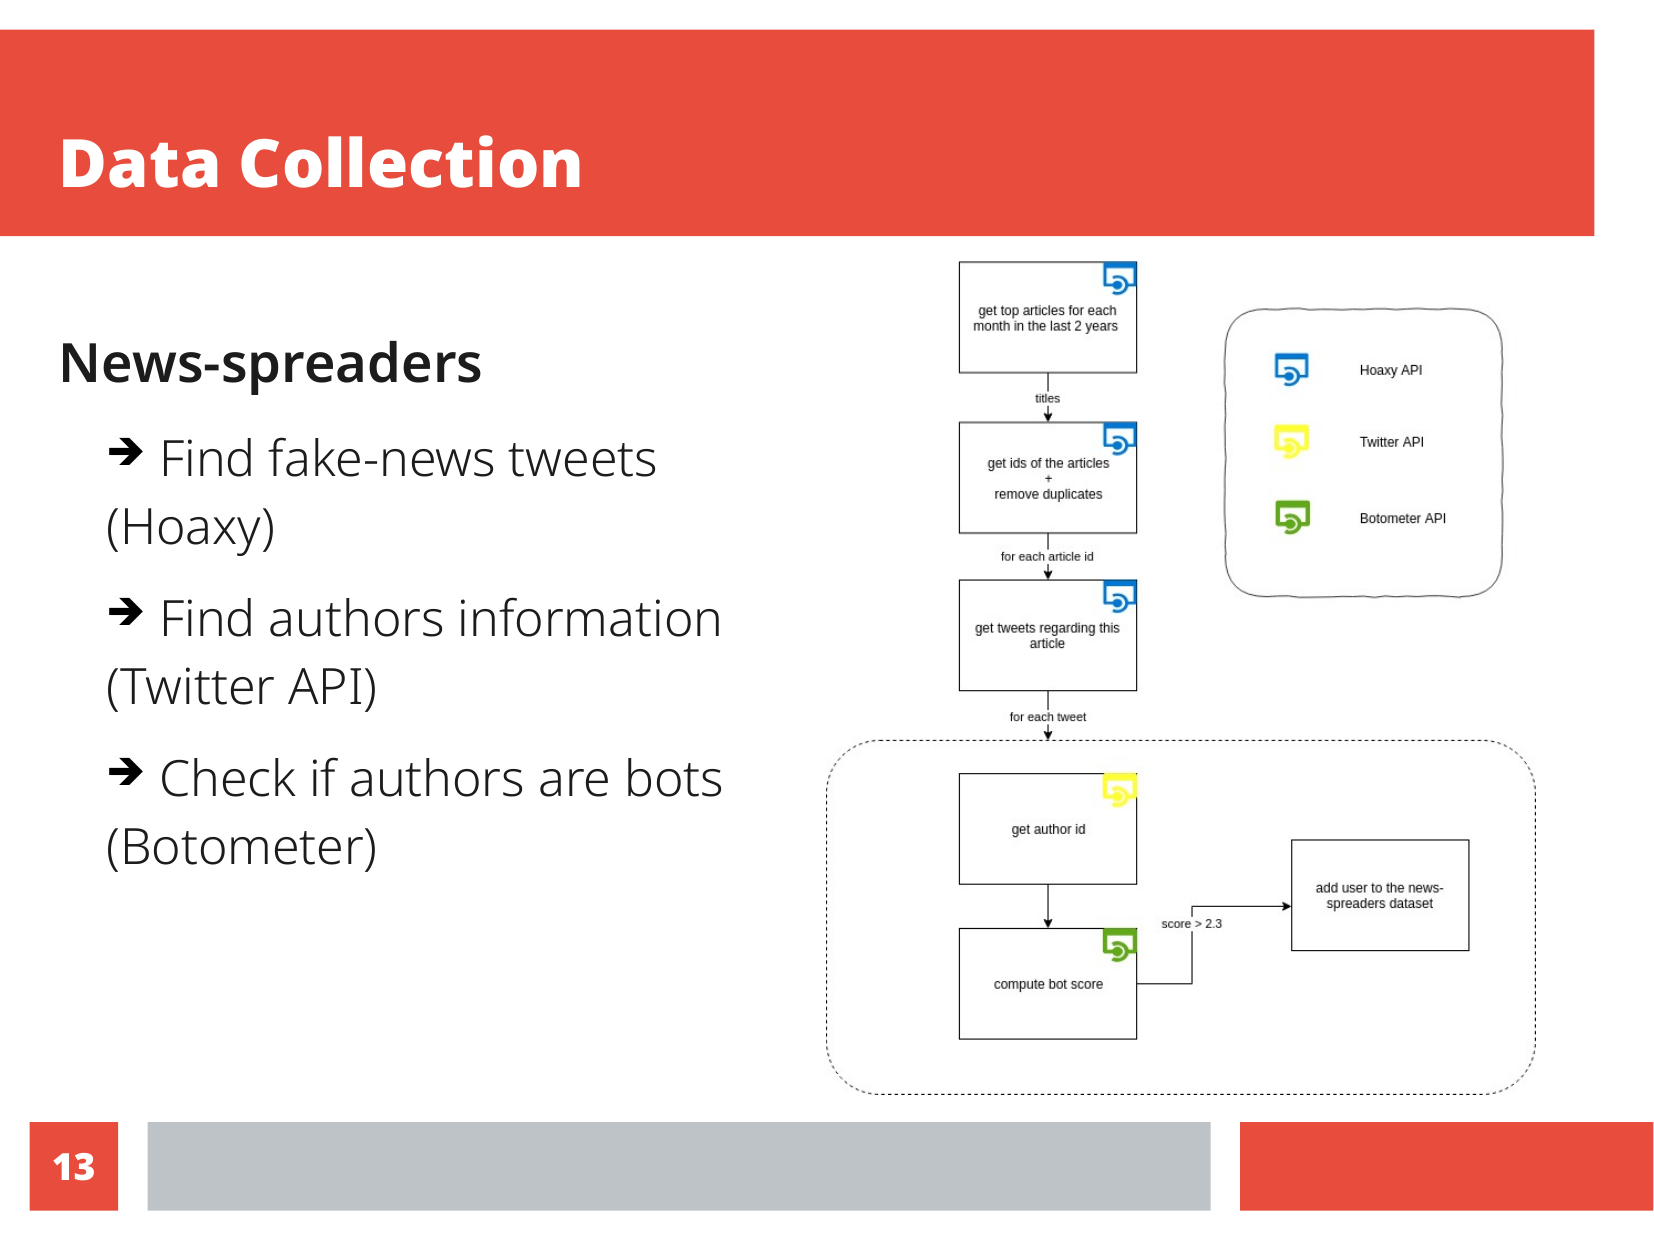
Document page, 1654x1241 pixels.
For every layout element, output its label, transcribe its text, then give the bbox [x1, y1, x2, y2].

list News-spreaders Find fake-news tweets (Hoaxy) Find authors information (Twitter API) Check if authors are bots (Botometer) [59, 324, 794, 1093]
title Data Collection [59, 59, 1595, 207]
picture [826, 261, 1536, 1095]
